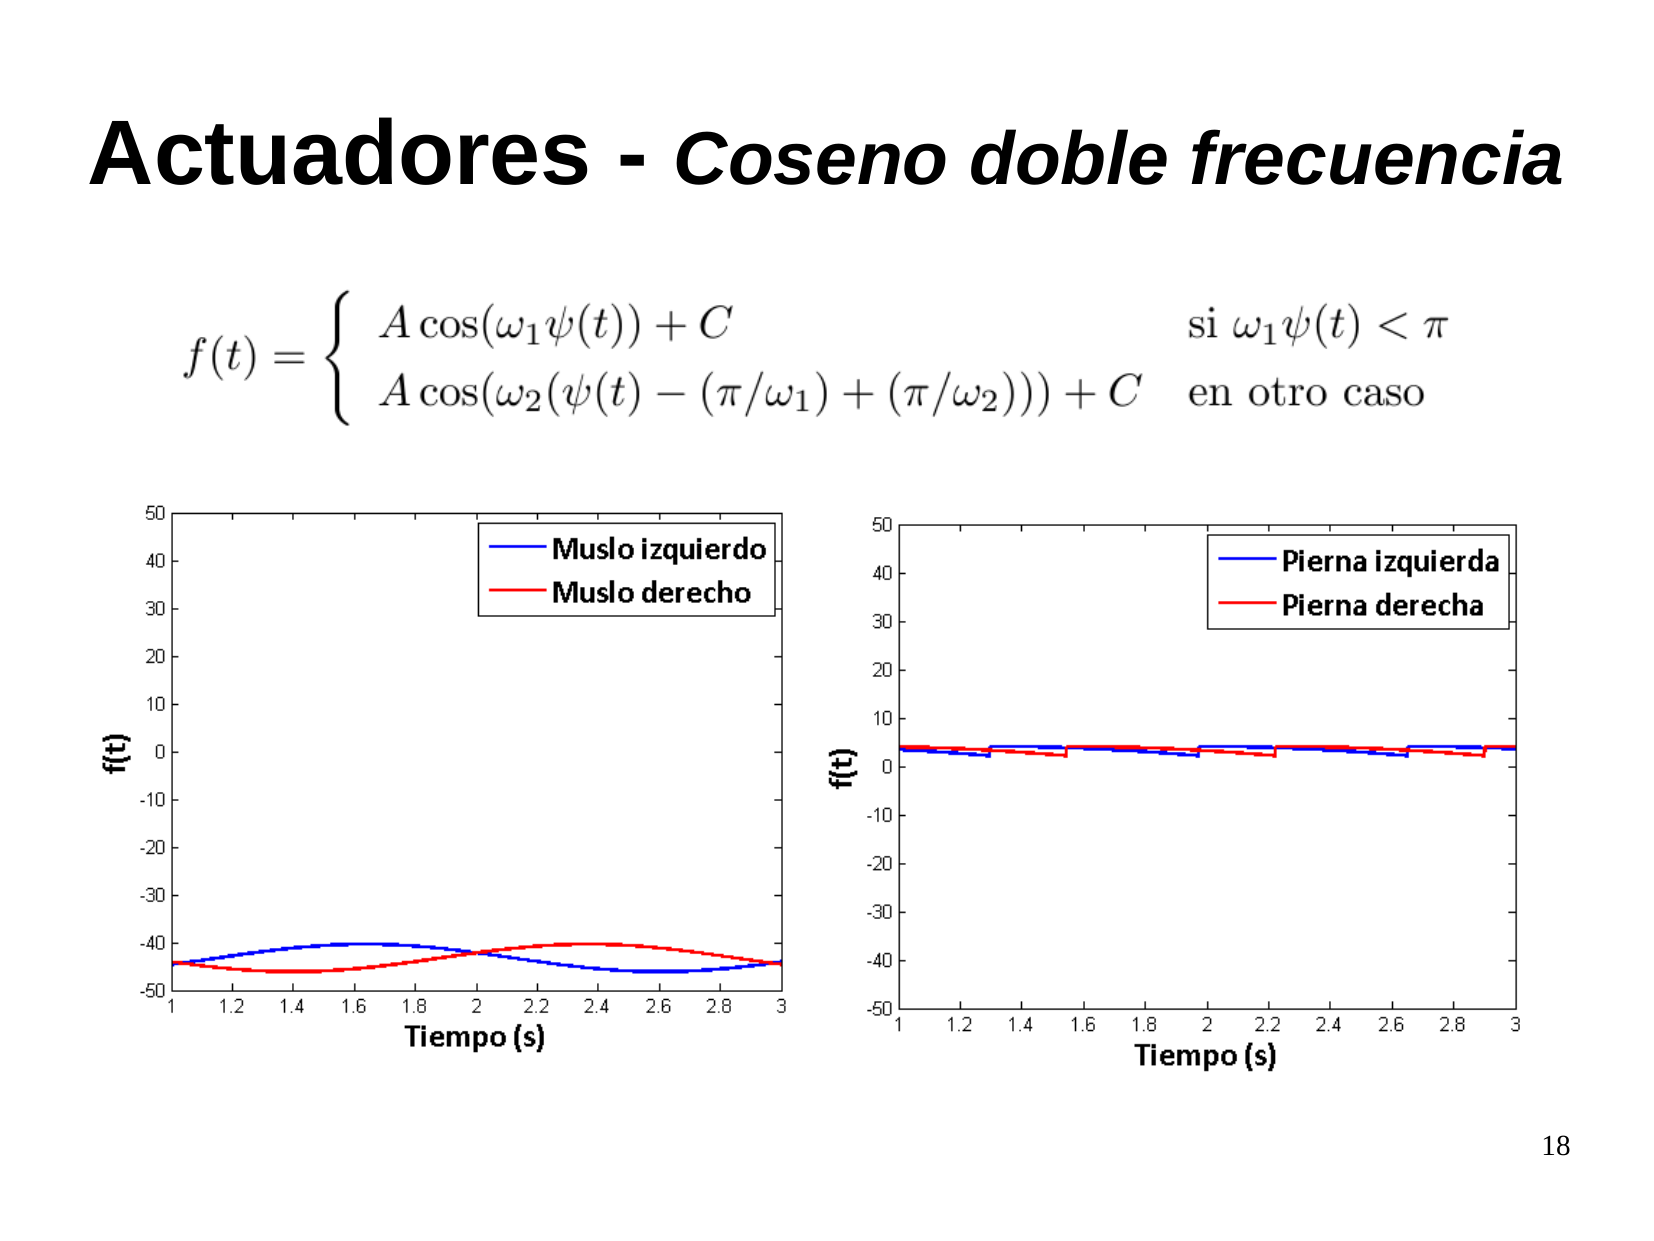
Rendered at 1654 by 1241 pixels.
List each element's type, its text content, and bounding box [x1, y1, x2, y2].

title Actuadores - Coseno doble frecuencia [82, 49, 1571, 257]
picture [69, 239, 1591, 1077]
